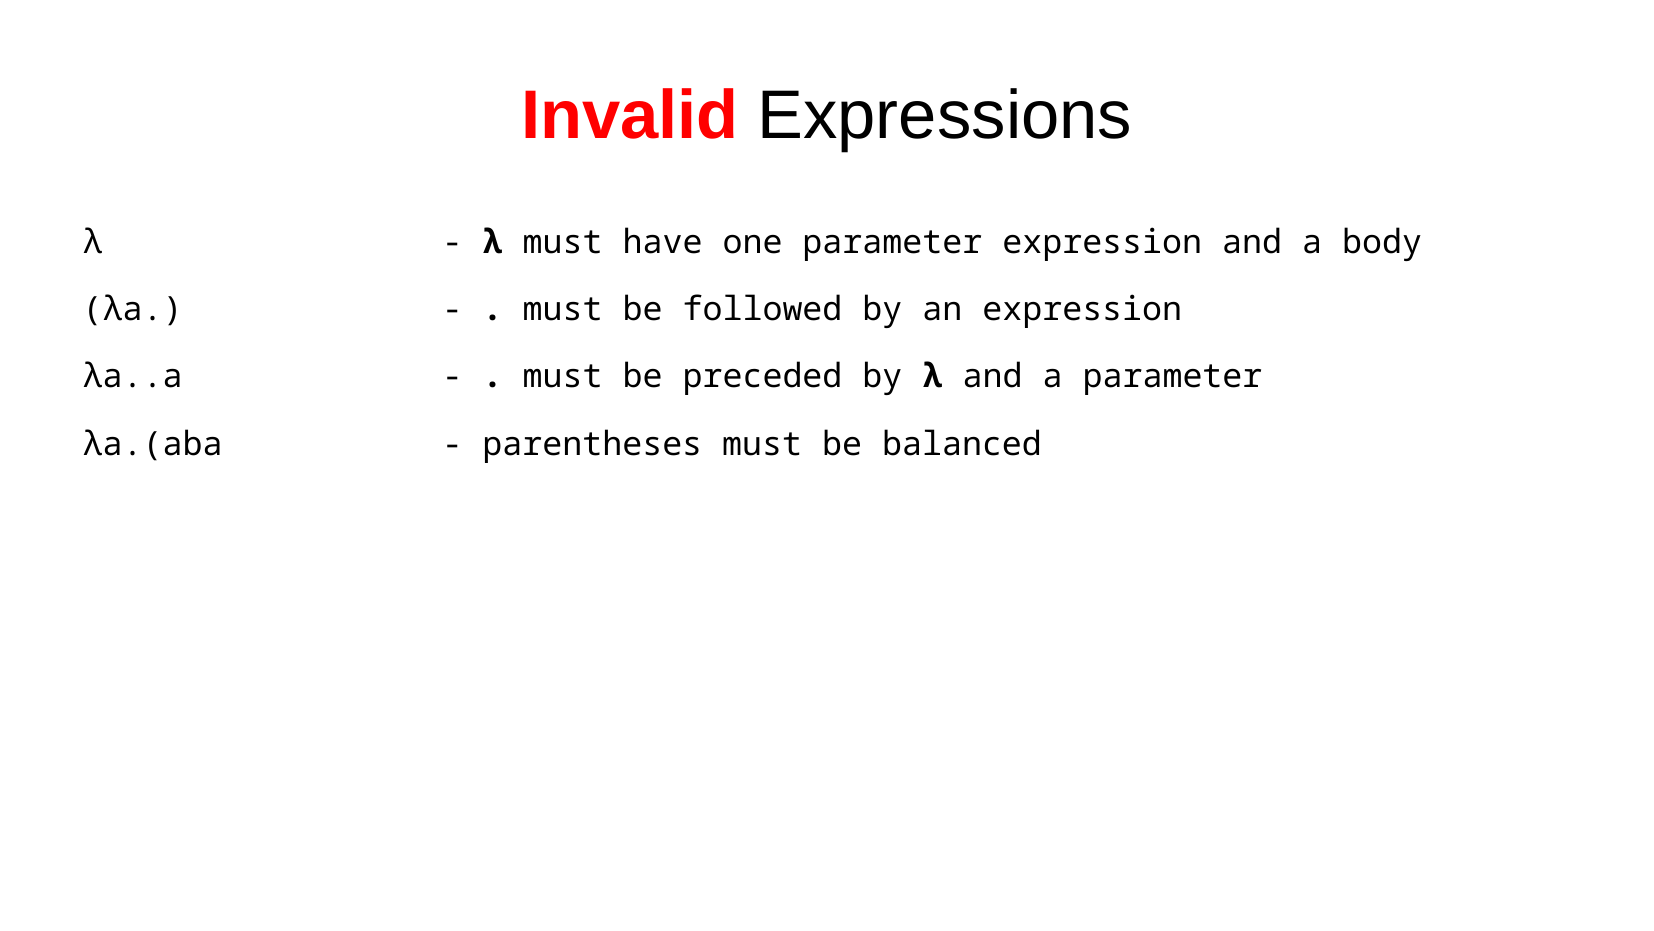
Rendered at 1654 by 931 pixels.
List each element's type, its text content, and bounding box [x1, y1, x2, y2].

title Invalid Expressions [82, 37, 1571, 193]
list λ - λ must have one parameter expression and a body (λa.) - . must be followed by an expression λa..a - . must be preceded by λ and a parameter λa.(aba - parentheses must be balanced [82, 217, 1571, 758]
